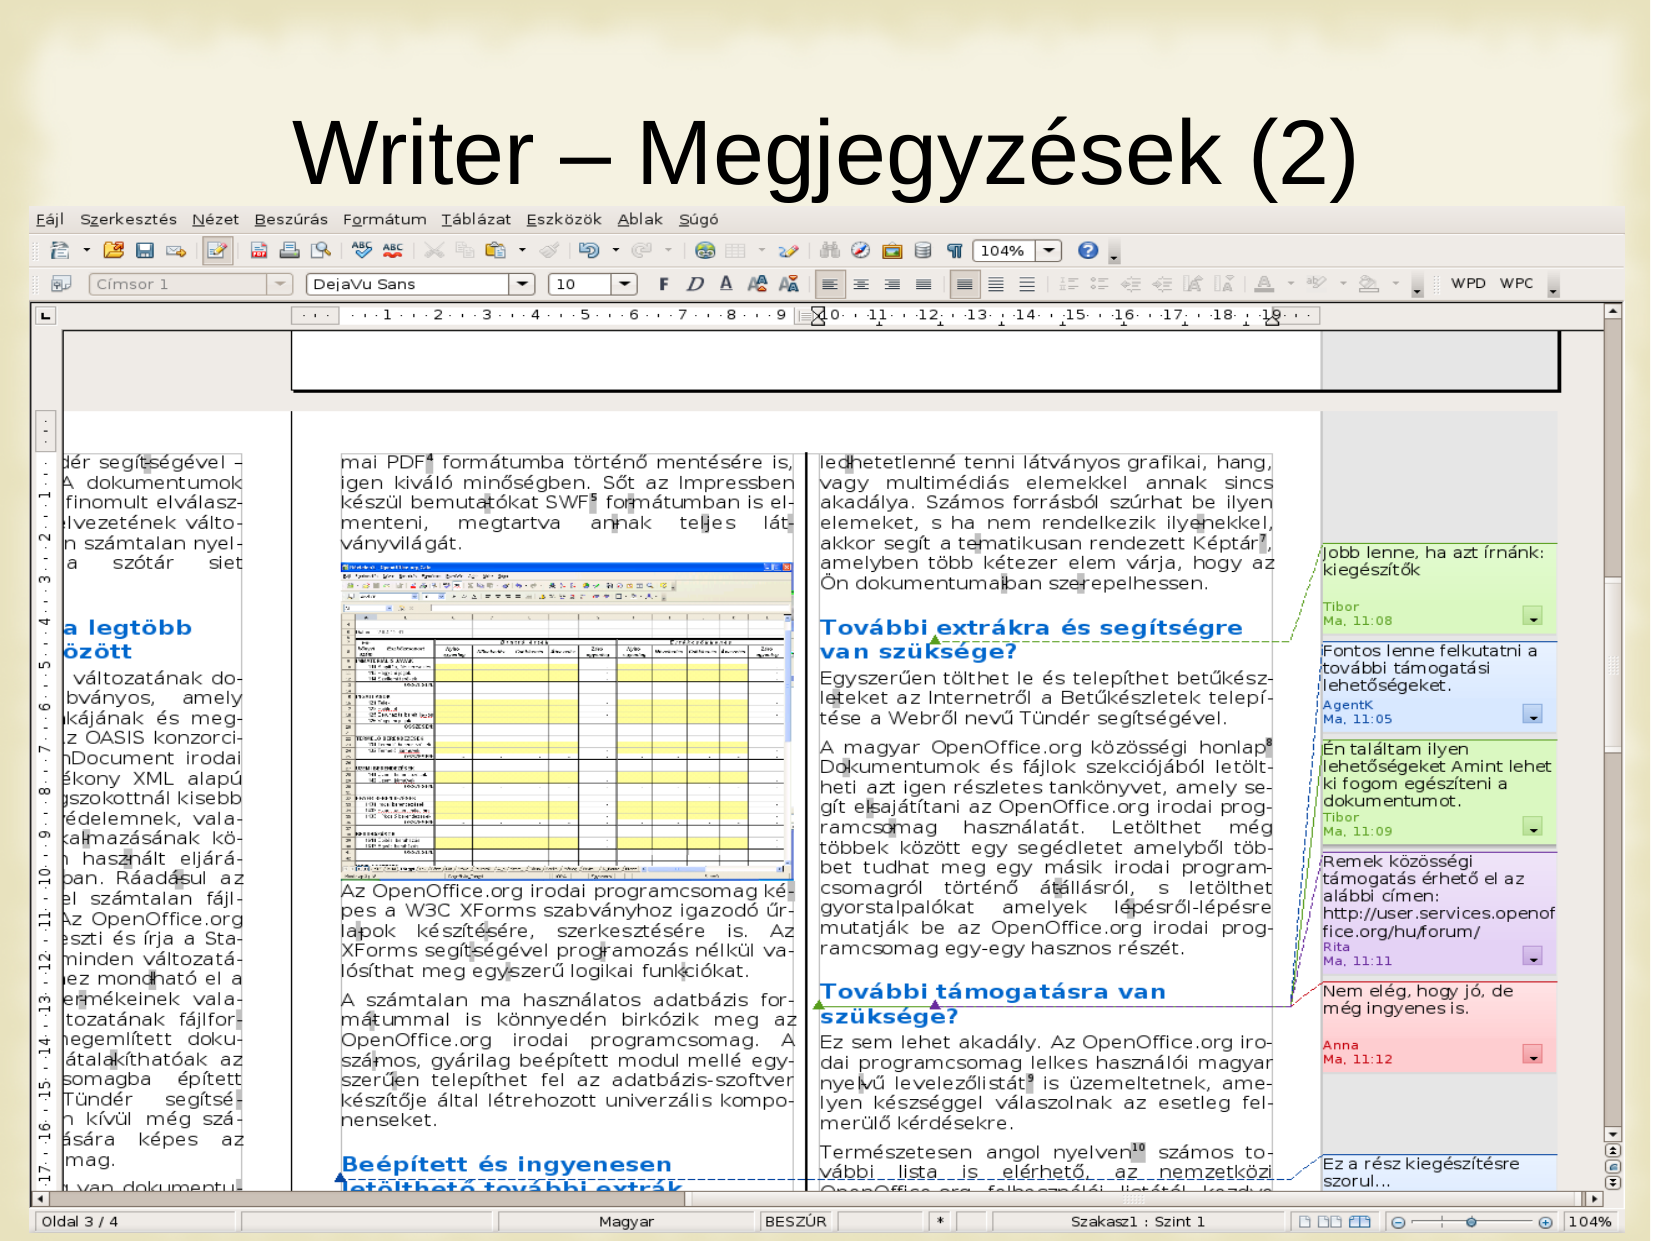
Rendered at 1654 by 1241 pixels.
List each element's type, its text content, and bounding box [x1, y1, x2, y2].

picture [0, 0, 1651, 1241]
title Writer – Megjegyzések (2) [82, 56, 1571, 206]
